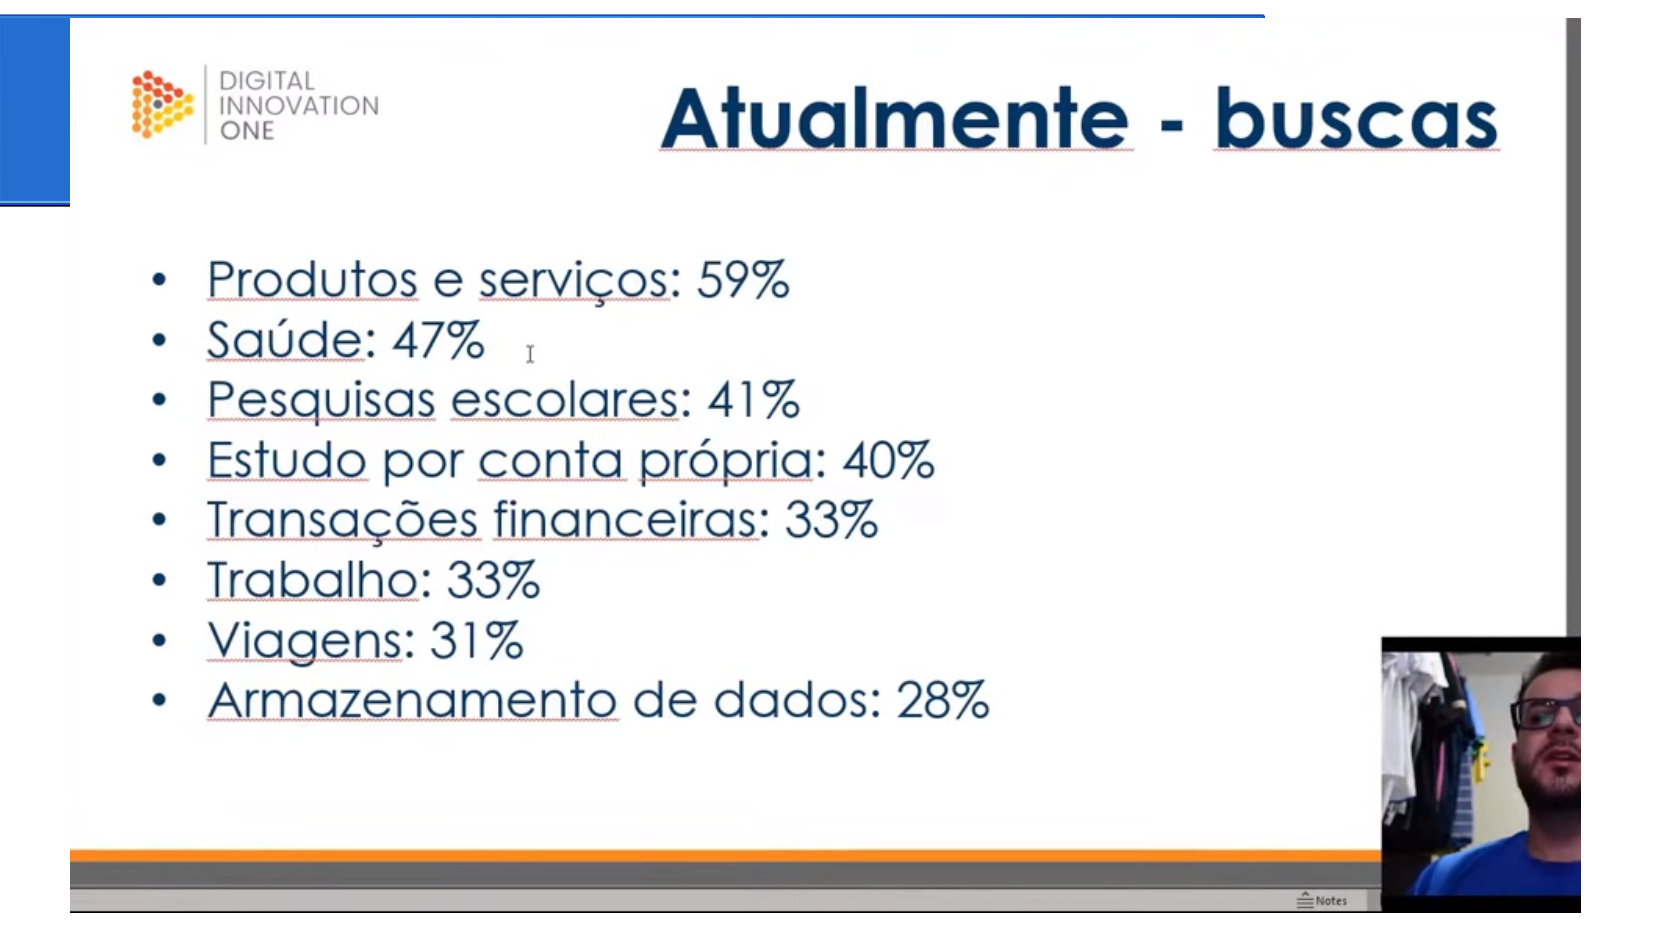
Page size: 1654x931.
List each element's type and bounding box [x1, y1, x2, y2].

picture [70, 18, 1581, 913]
